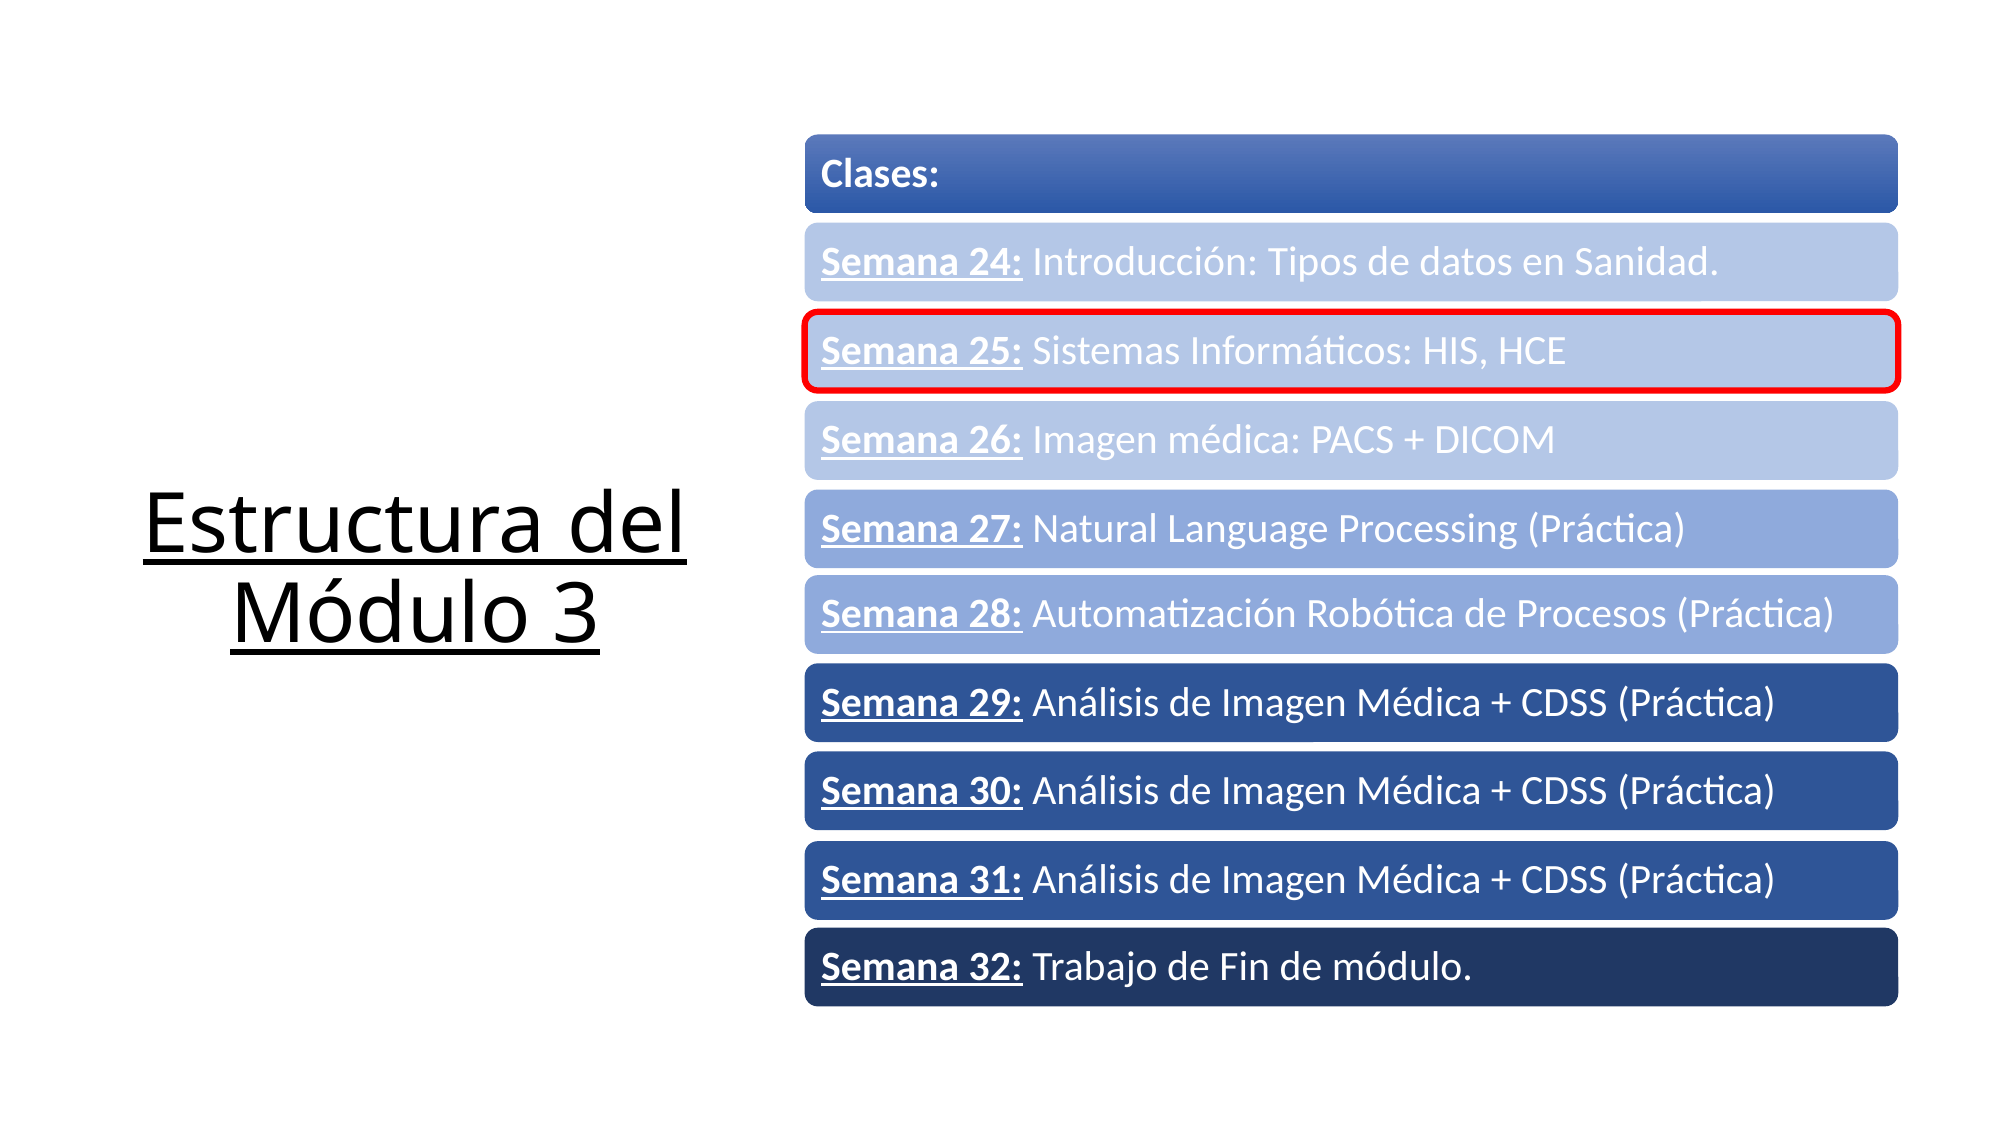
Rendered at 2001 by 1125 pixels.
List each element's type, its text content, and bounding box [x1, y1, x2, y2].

text_box Semana 27: Natural Language Processing (Práctica) [804, 489, 1899, 569]
text_box Semana 28: Automatización Robótica de Procesos (Práctica) [804, 575, 1899, 654]
text_box Semana 29: Análisis de Imagen Médica + CDSS (Práctica) [804, 663, 1899, 743]
text_box Semana 30: Análisis de Imagen Médica + CDSS (Práctica) [804, 751, 1899, 831]
text_box Semana 26: Imagen médica: PACS + DICOM [804, 401, 1899, 480]
text_box Semana 25: Sistemas Informáticos: HIS, HCE [804, 311, 1899, 391]
text_box Semana 24: Introducción: Tipos de datos en Sanidad. [804, 222, 1899, 302]
text_box Semana 31: Análisis de Imagen Médica + CDSS (Práctica) [804, 841, 1899, 920]
text_box Semana 32: Trabajo de Fin de módulo. [804, 927, 1899, 1007]
text_box Clases: [804, 134, 1899, 214]
title Estructura del Módulo 3 [121, 472, 709, 669]
